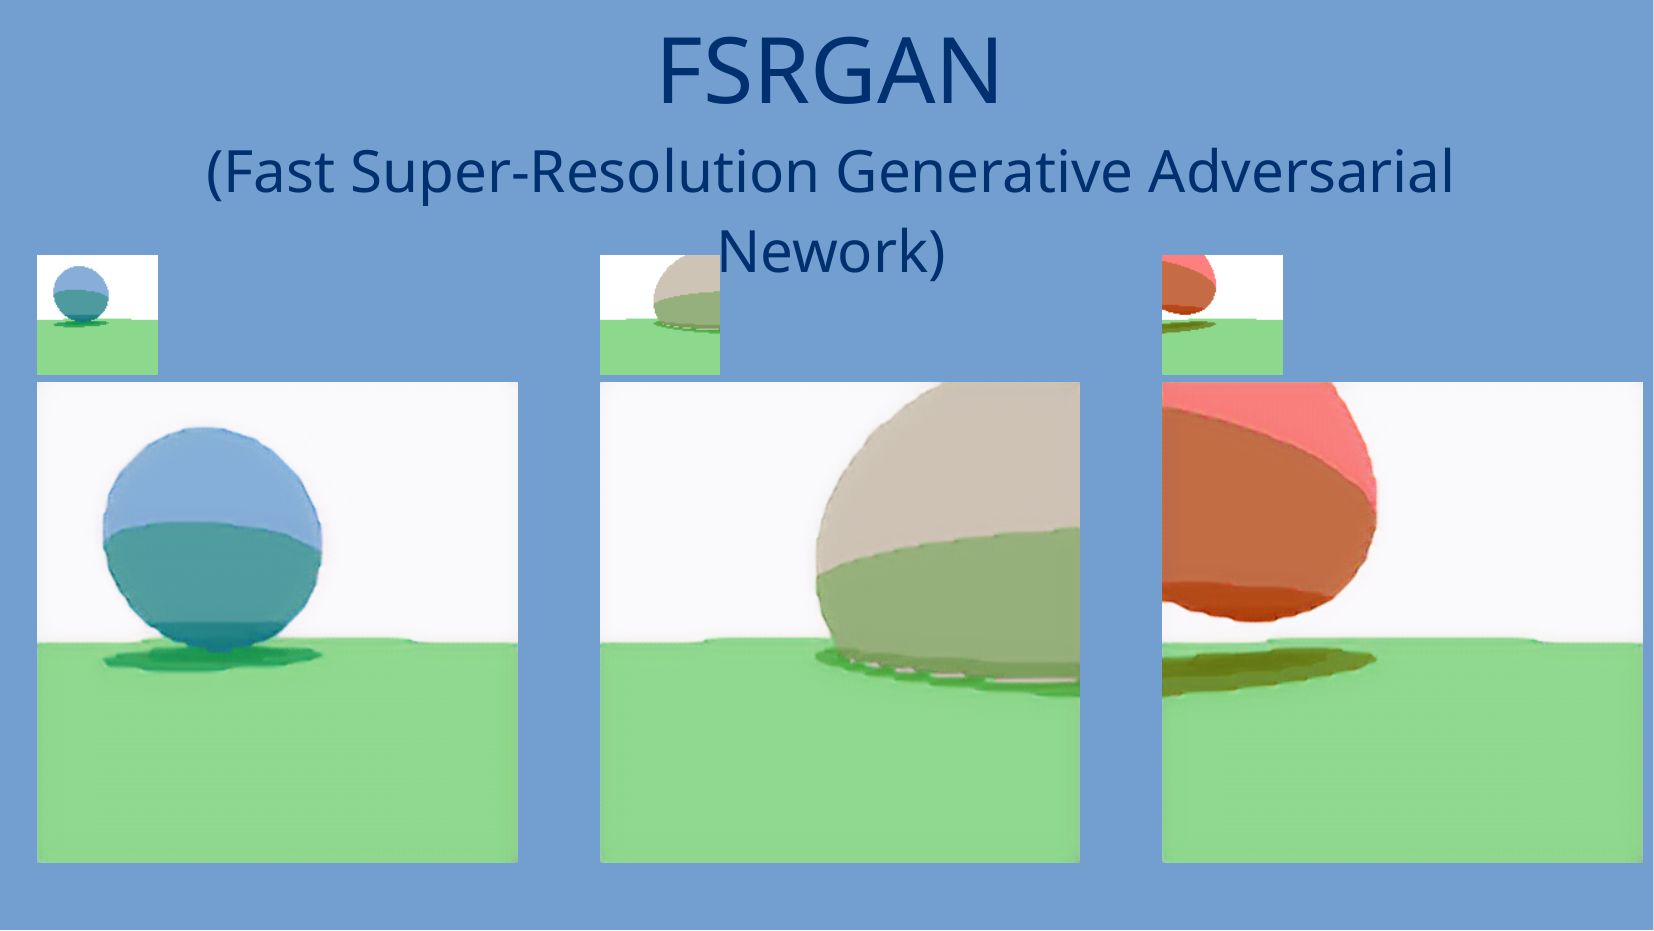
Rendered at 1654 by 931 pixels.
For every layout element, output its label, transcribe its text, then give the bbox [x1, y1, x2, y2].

picture [600, 255, 720, 376]
picture [37, 255, 158, 376]
title FSRGAN (Fast Super-Resolution Generative Adversarial Nework) [86, 48, 1576, 247]
picture [1162, 255, 1283, 376]
picture [600, 382, 1080, 863]
picture [1162, 382, 1643, 863]
picture [37, 382, 518, 863]
